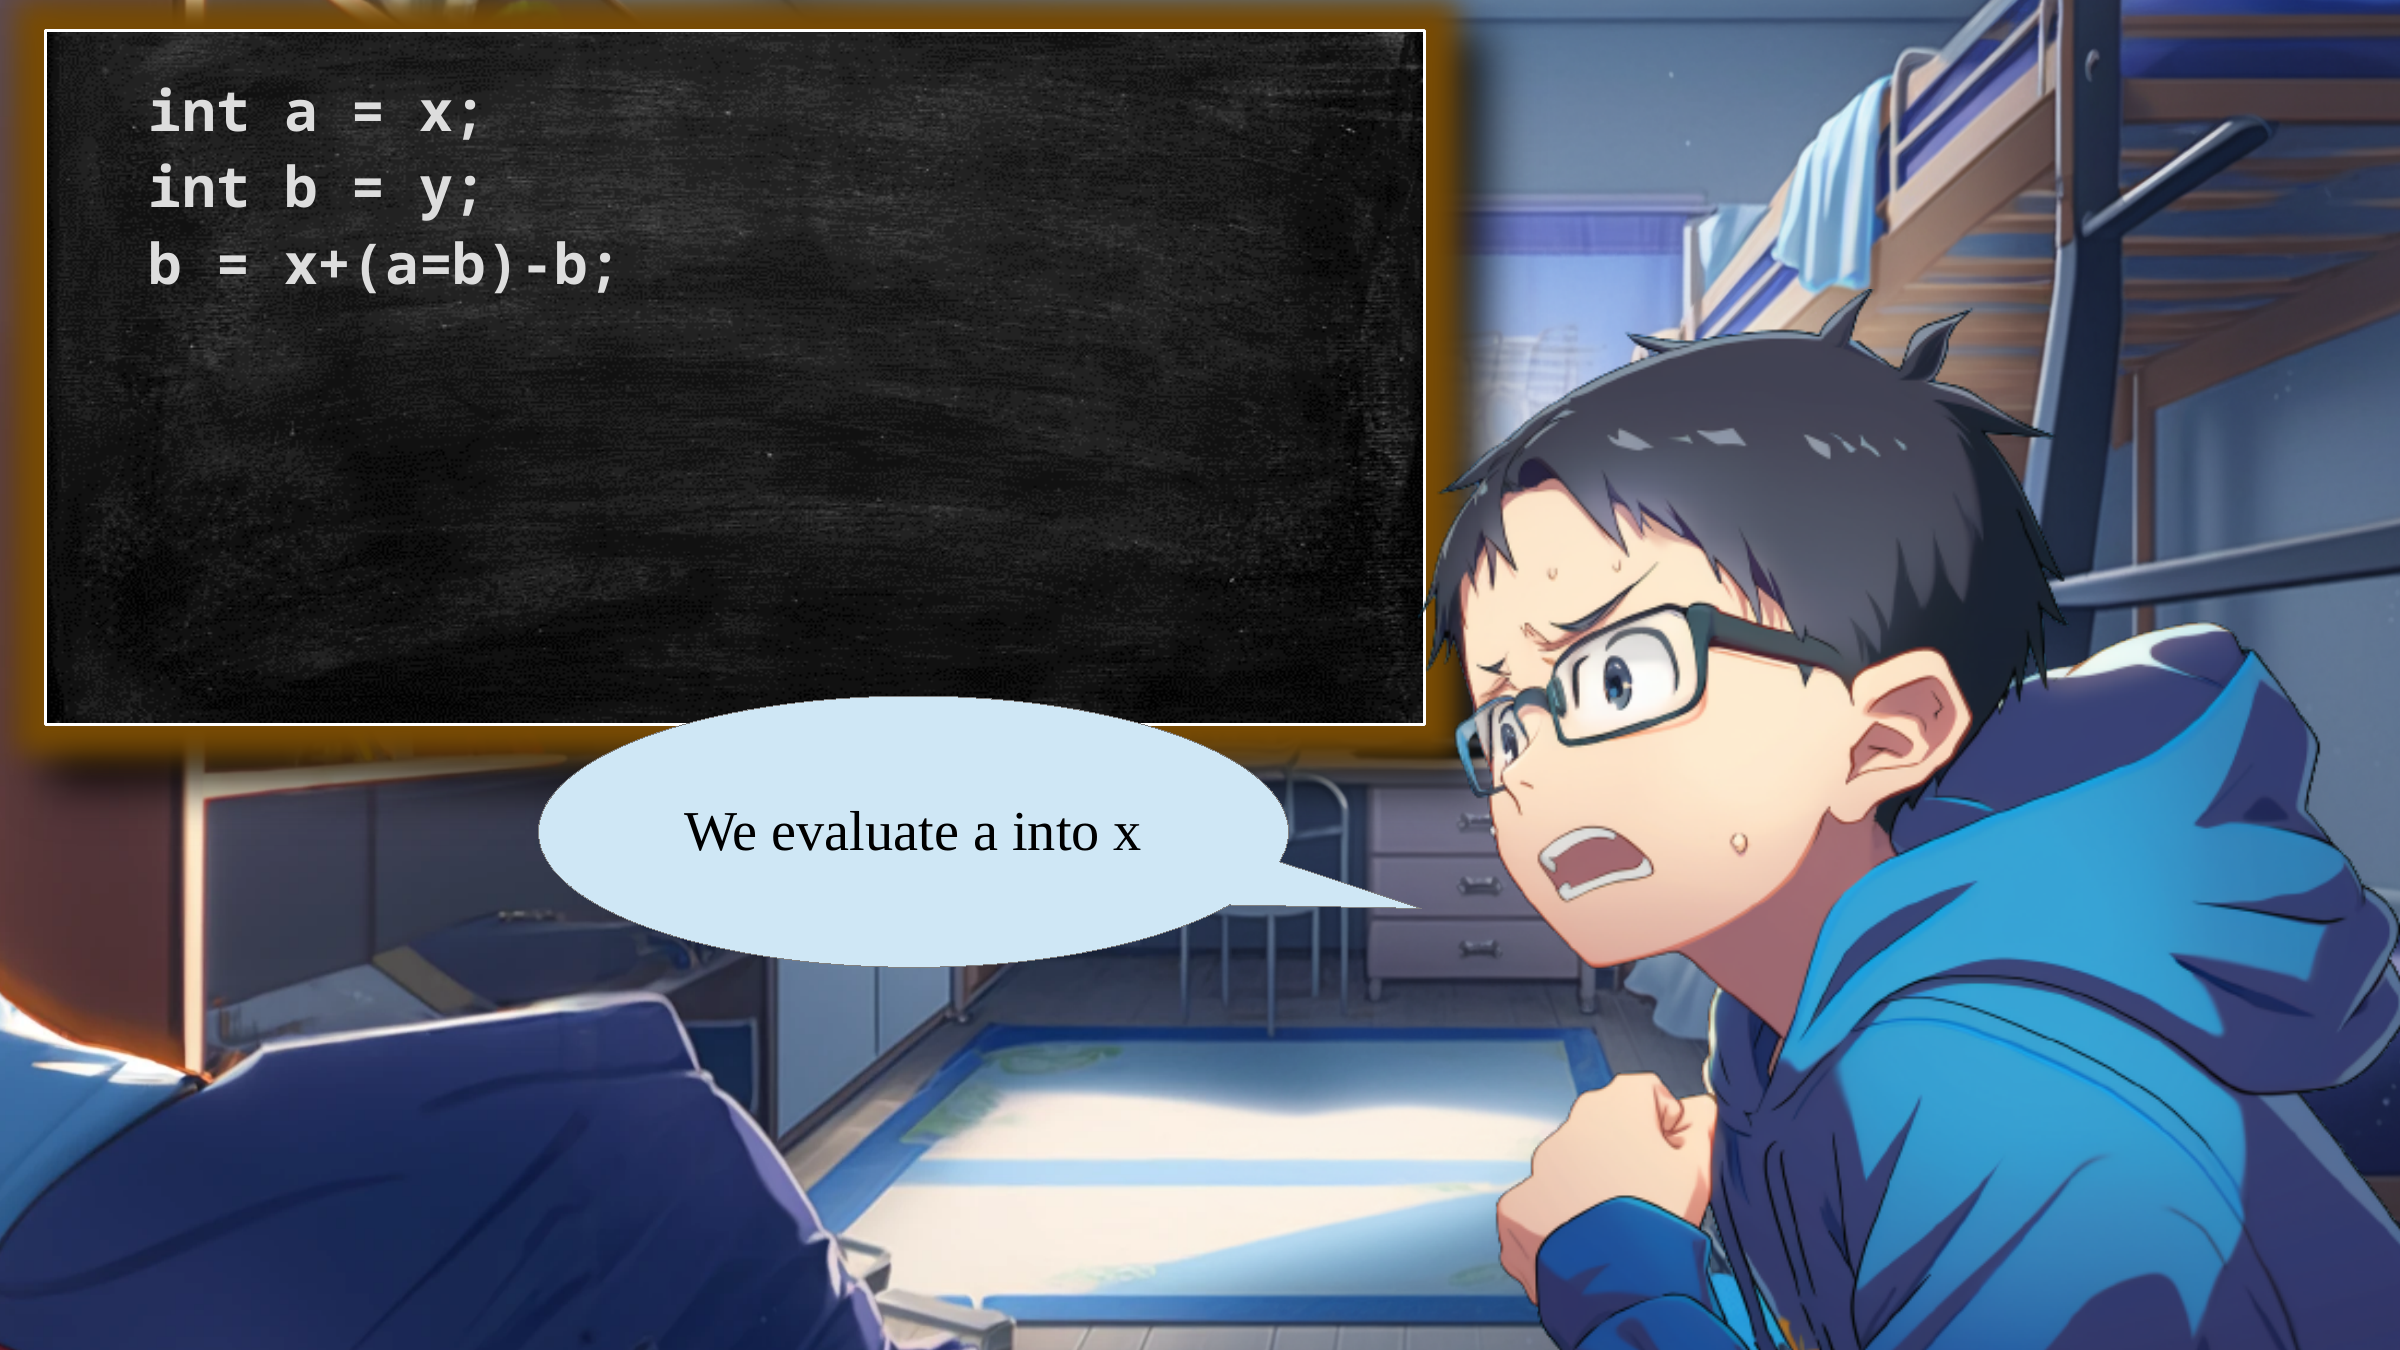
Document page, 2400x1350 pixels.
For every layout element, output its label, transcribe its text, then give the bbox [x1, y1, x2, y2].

picture [0, 0, 2400, 1350]
text_box We evaluate a into x [538, 696, 1320, 968]
text_box int a = x; int b = y; b = x+(a=b)-b; [66, 63, 1379, 653]
